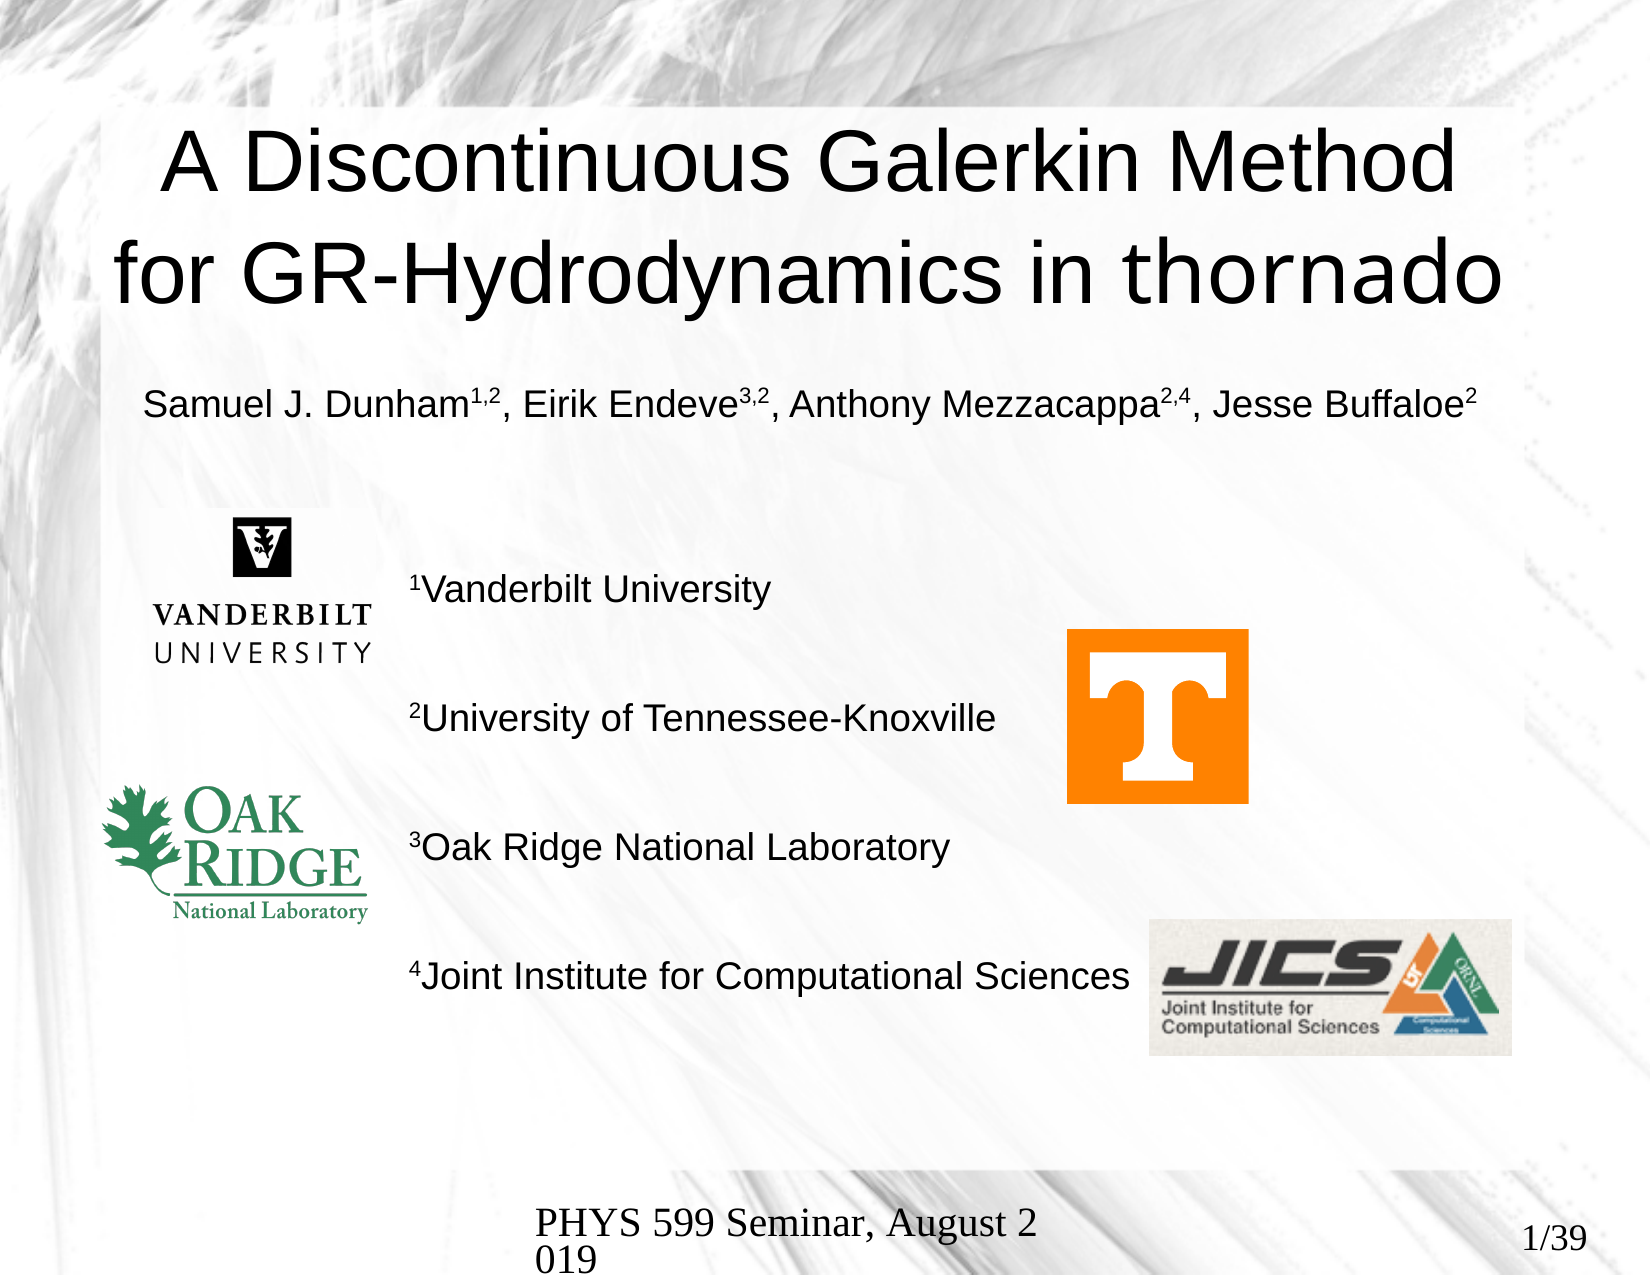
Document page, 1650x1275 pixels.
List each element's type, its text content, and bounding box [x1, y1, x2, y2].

text_box 1Vanderbilt University 2University of Tennessee-Knoxville 3Oak Ridge National Laboratory 4Joint Institute for Computational Sciences [394, 560, 1329, 1021]
text_box Samuel J. Dunham1,2, Eirik Endeve3,2, Anthony Mezzacappa2,4, Jesse Buffaloe2 [97, 374, 1523, 444]
picture [0, 0, 1650, 1275]
title A Discontinuous Galerkin Method for GR-Hydrodynamics in thornado [97, 112, 1523, 330]
